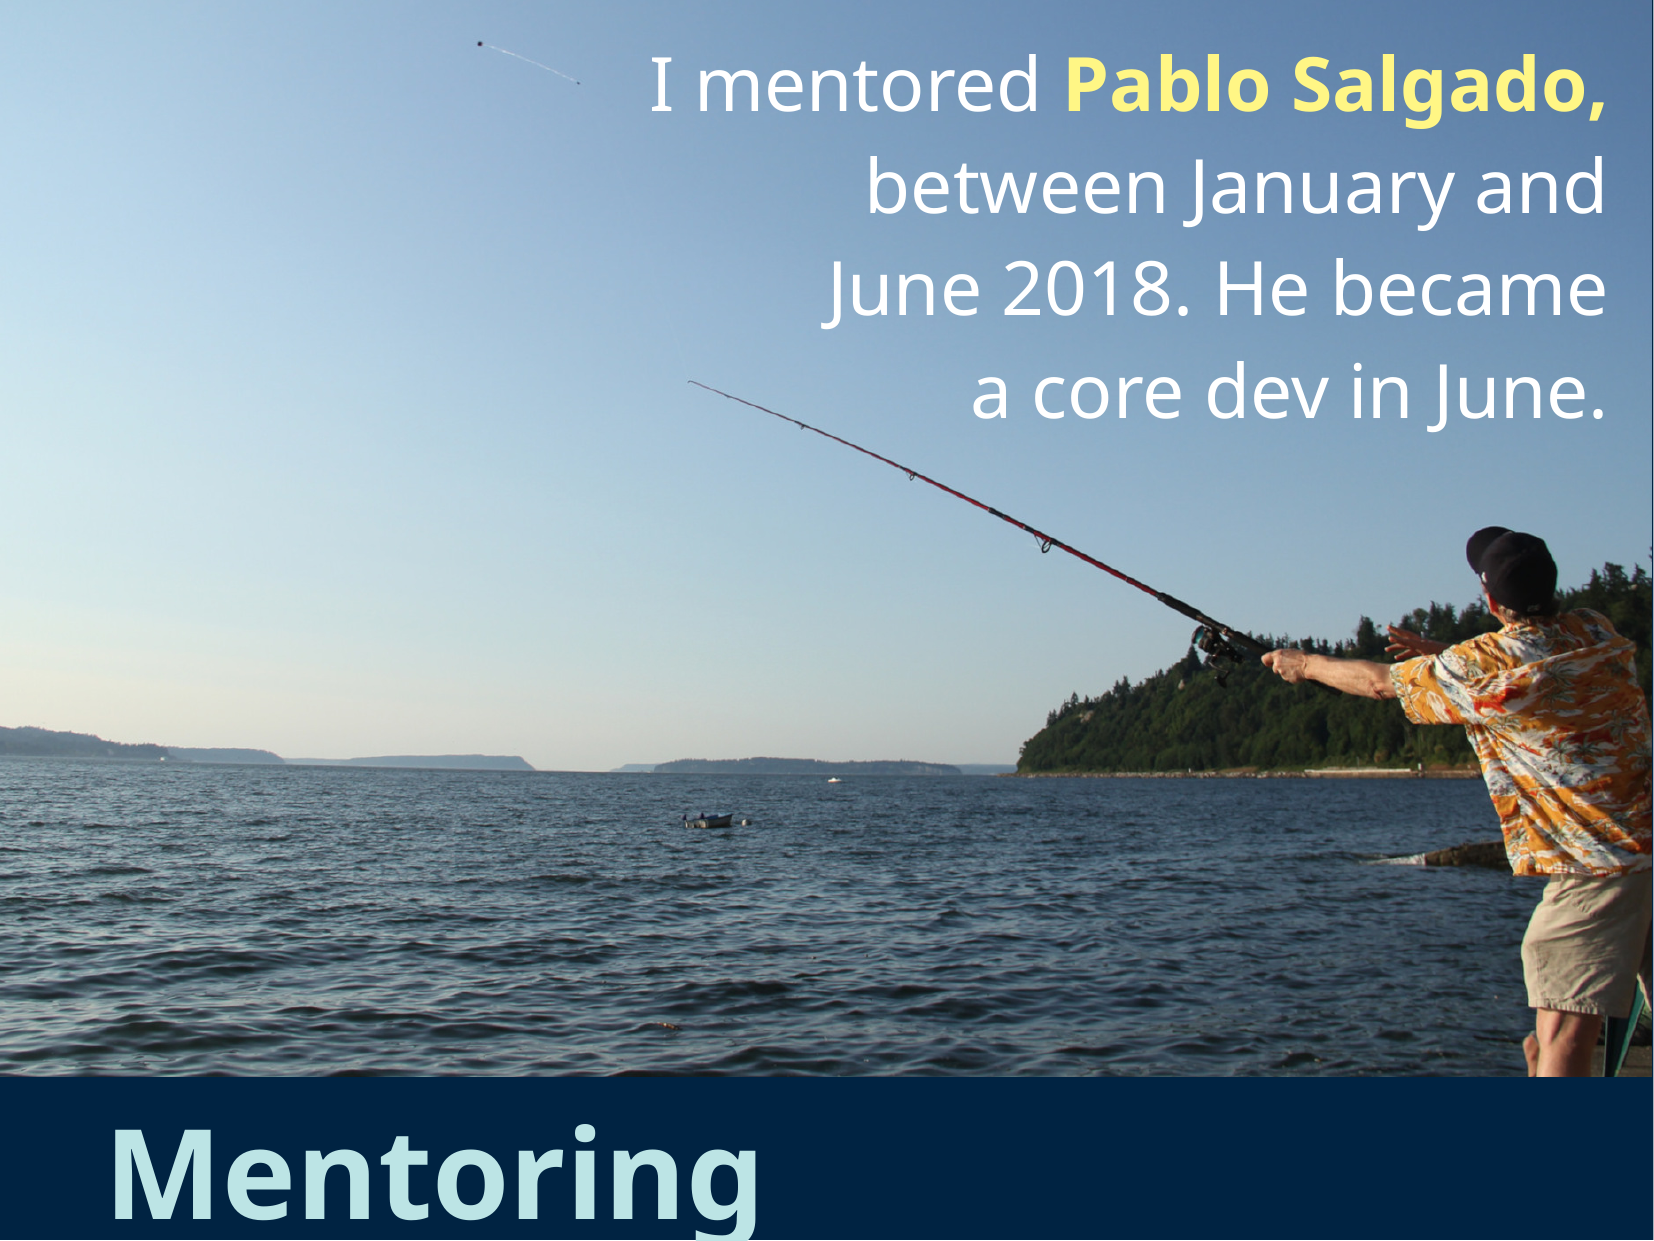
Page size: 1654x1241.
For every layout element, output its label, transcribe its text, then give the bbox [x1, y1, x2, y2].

list I mentored Pablo Salgado, between January and June 2018. He became a core dev in June. [47, 30, 1610, 926]
text_box Mentoring [89, 1078, 860, 1233]
picture [0, 0, 1652, 1077]
